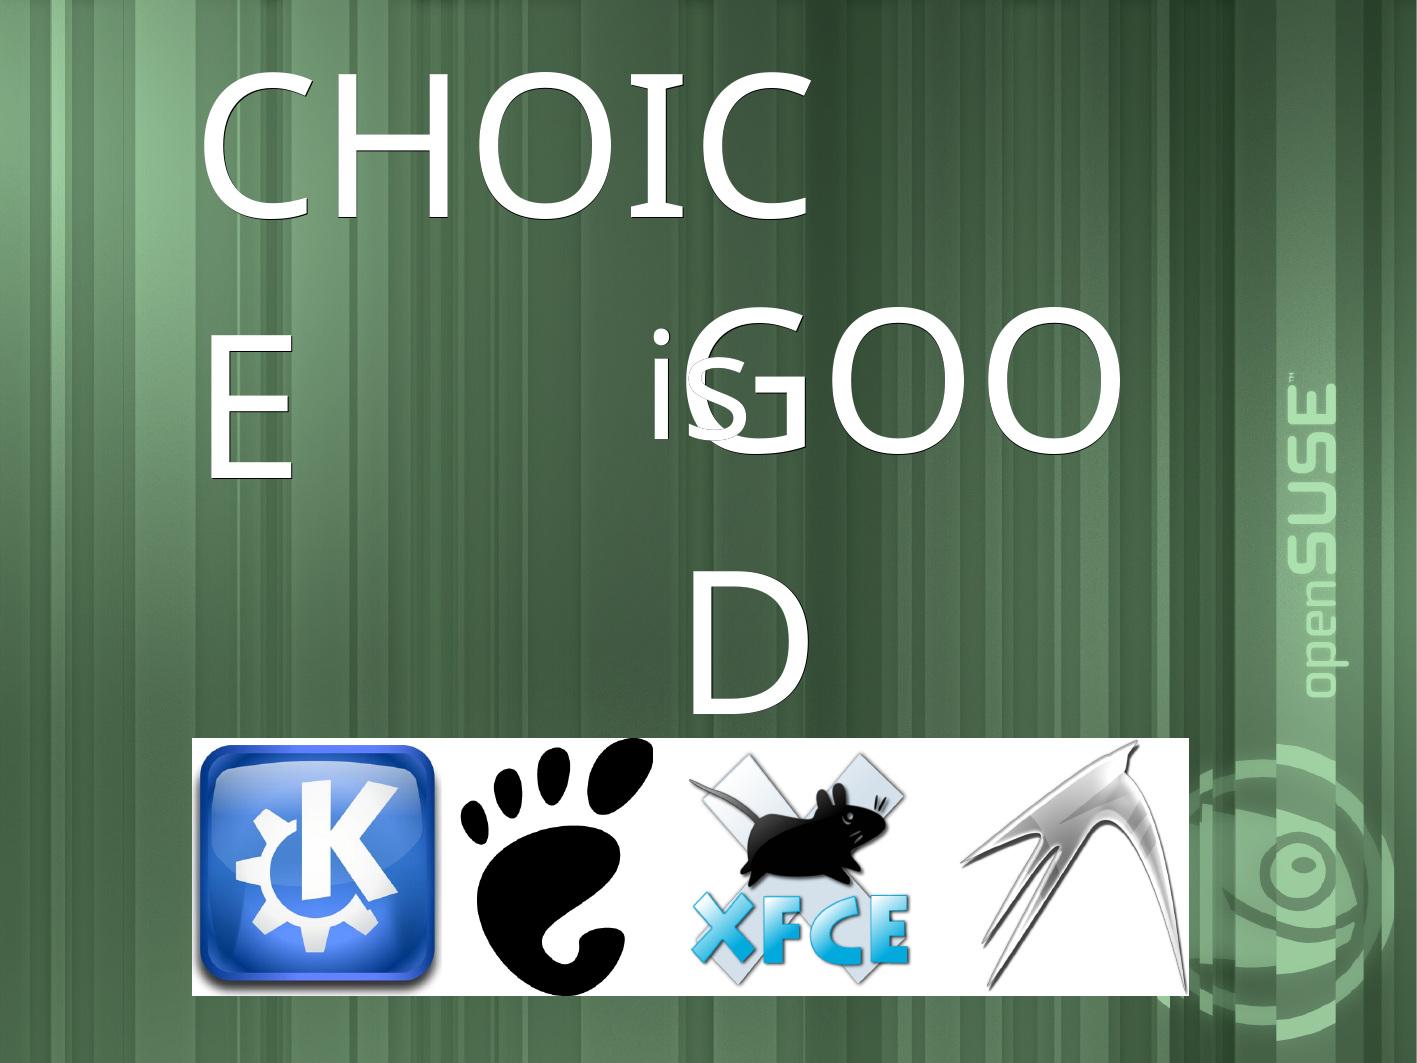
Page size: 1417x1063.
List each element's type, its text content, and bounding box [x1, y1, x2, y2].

text_box [192, 738, 460, 996]
picture [0, 0, 1417, 1063]
title is [642, 275, 772, 486]
text_box [653, 738, 958, 996]
title GOOD [674, 365, 1253, 645]
title CHOICE [192, 130, 822, 410]
